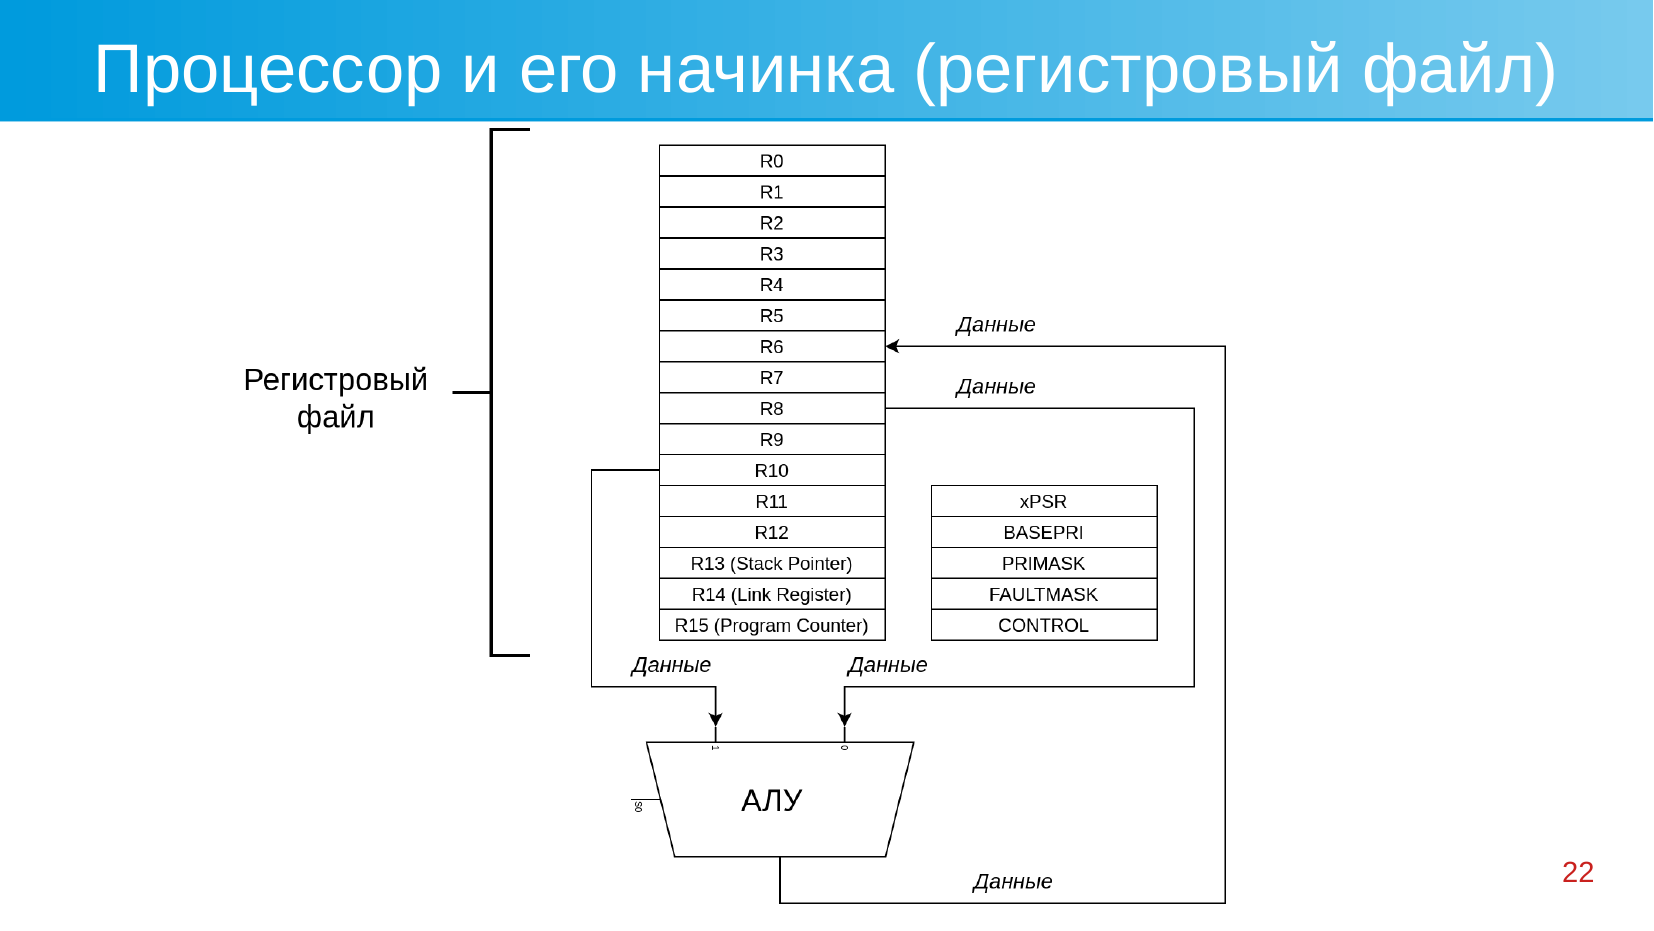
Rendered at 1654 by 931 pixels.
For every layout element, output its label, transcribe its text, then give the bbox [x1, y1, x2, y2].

picture [235, 127, 1238, 916]
title Процессор и его начинка (регистровый файл) [59, 29, 1595, 108]
